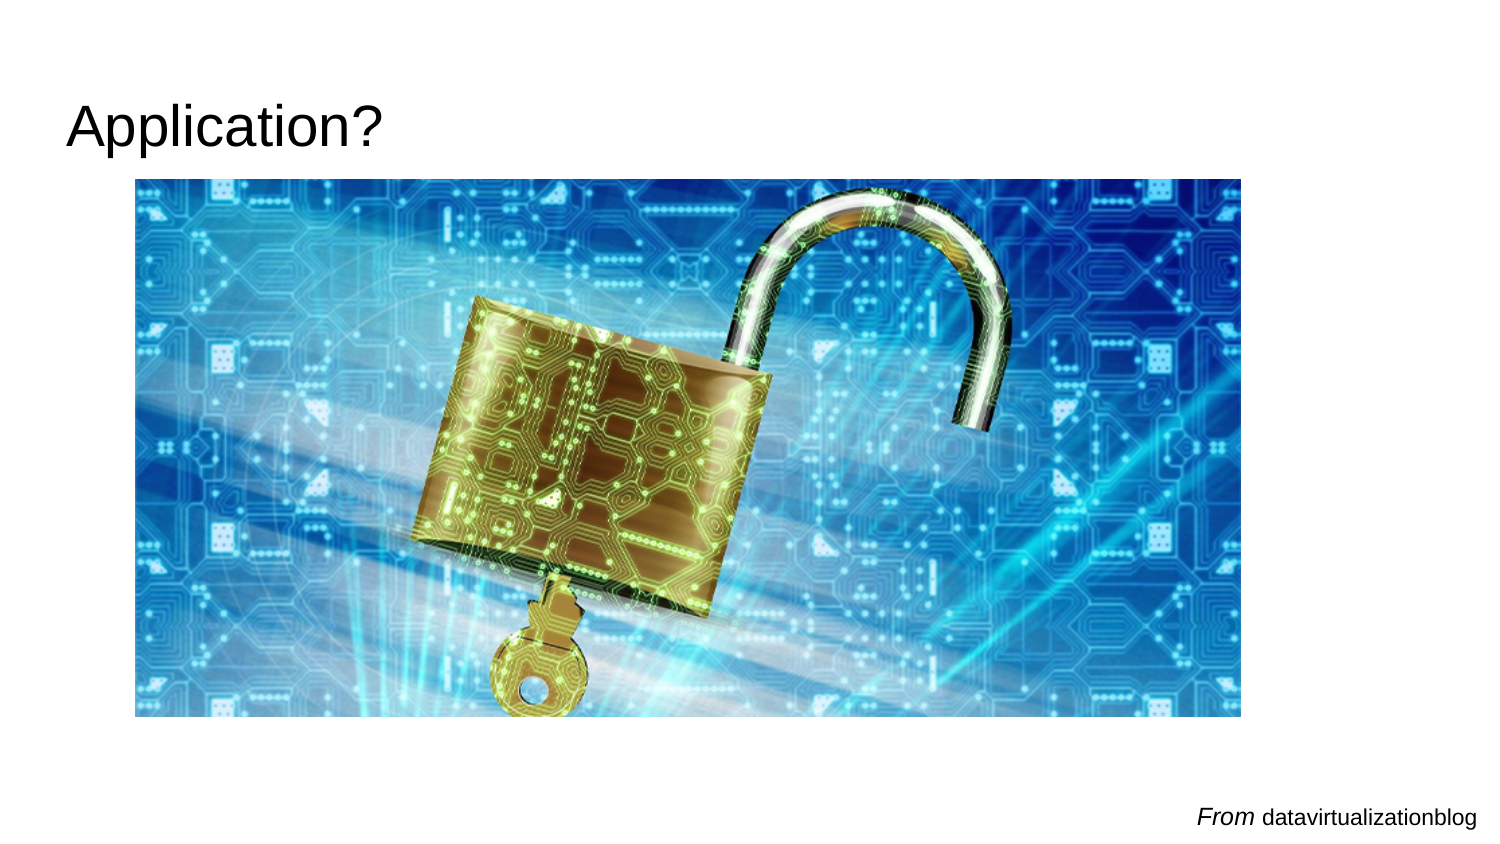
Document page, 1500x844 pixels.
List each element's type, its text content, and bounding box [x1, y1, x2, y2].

picture [135, 179, 1241, 718]
text_box From datavirtualizationblog [1181, 785, 1500, 844]
title Application? [51, 72, 1449, 167]
